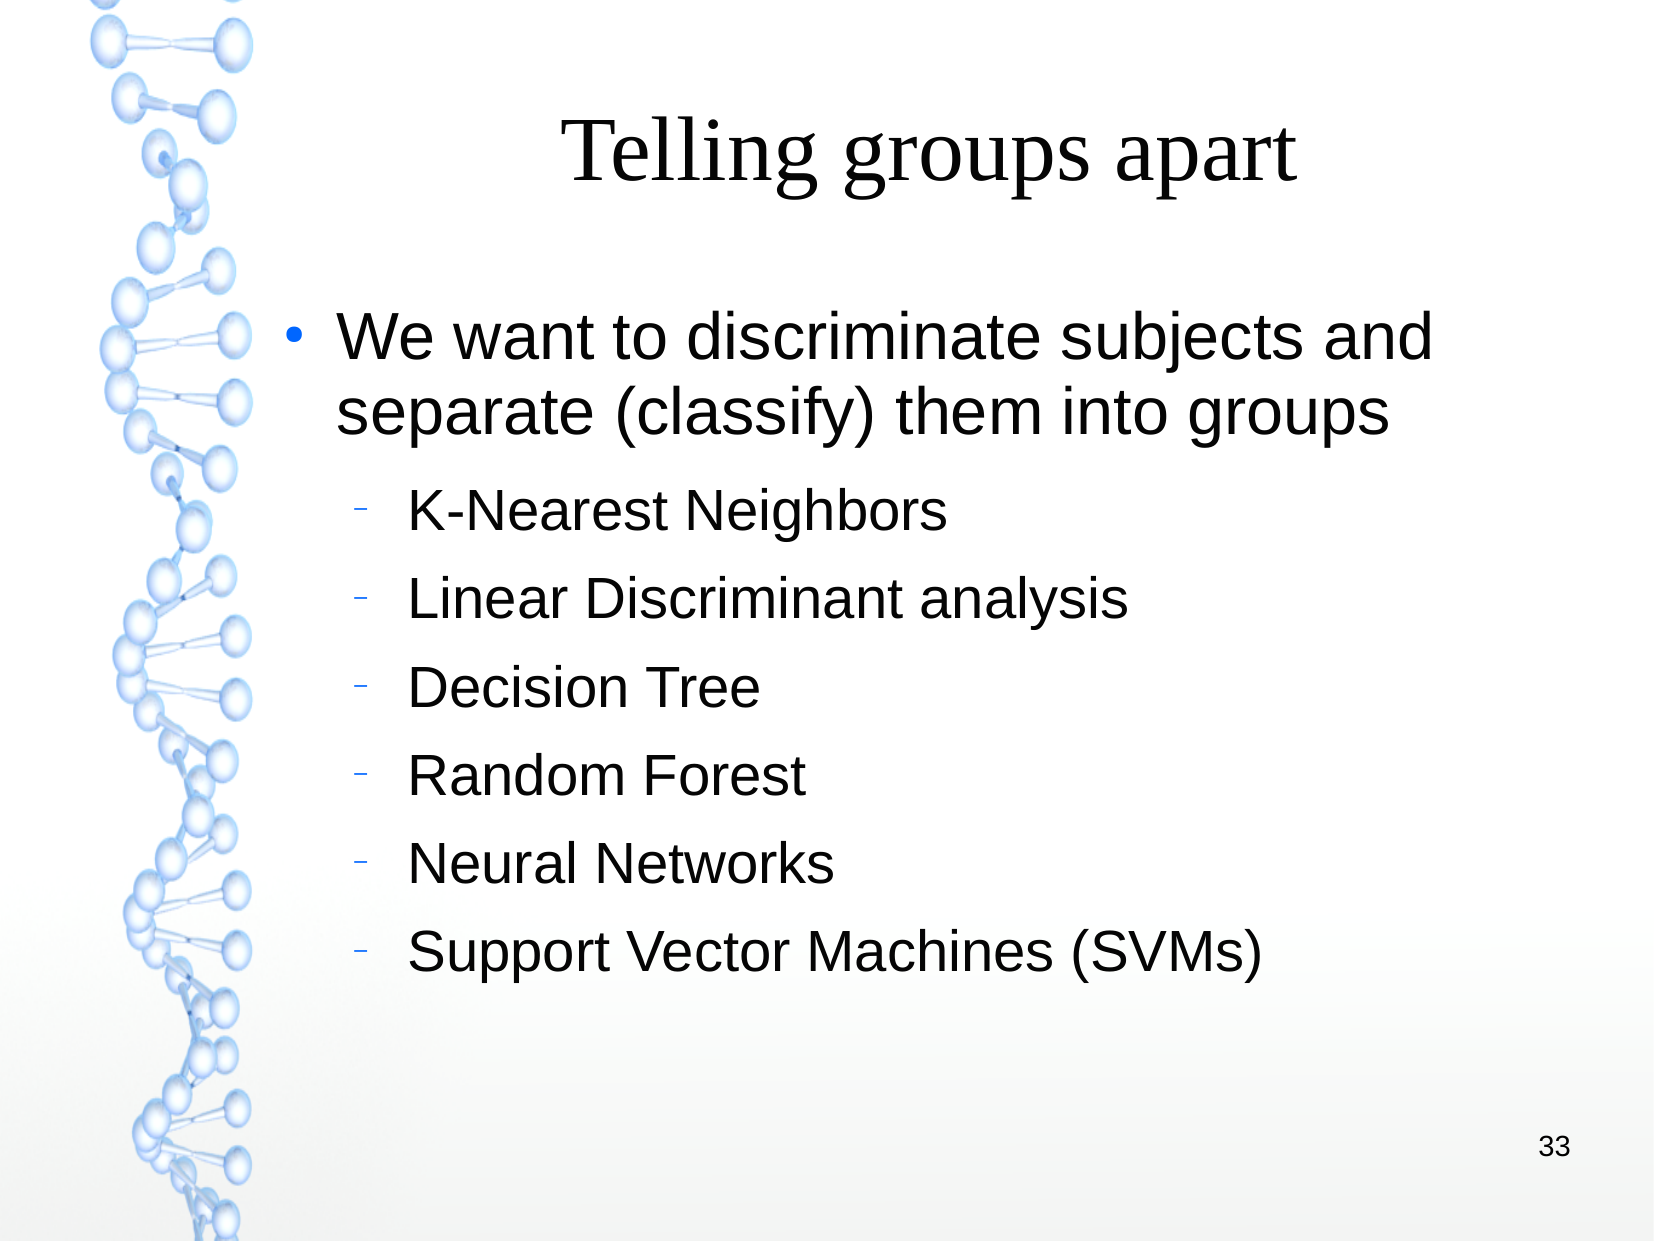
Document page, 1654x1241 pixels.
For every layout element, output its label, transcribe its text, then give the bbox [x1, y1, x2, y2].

picture [0, 0, 1654, 1241]
title Telling groups apart [265, 47, 1595, 252]
list We want to discriminate subjects and separate (classify) them into groups K-Nearest Neighbors Linear Discriminant analysis Decision Tree Random Forest Neural Networks Support Vector Machines (SVMs) [265, 299, 1595, 1019]
